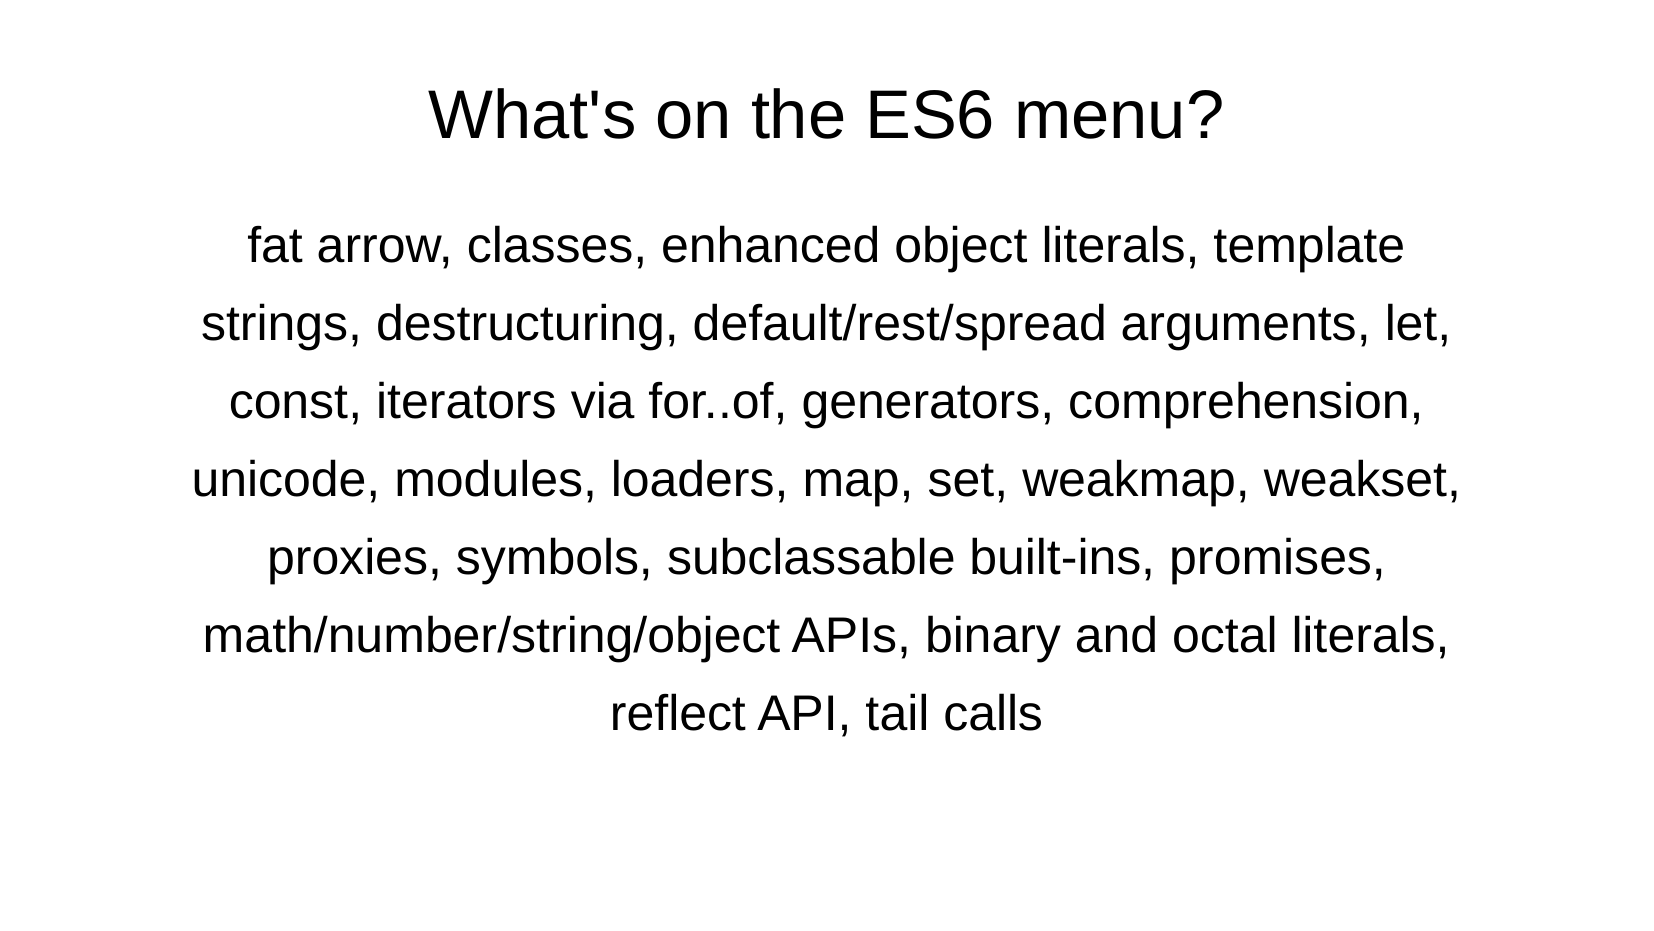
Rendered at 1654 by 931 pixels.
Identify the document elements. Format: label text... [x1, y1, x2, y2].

title What's on the ES6 menu? [82, 37, 1571, 193]
list fat arrow, classes, enhanced object literals, template strings, destructuring, default/rest/spread arguments, let, const, iterators via for..of, generators, comprehension, unicode, modules, loaders, map, set, weakmap, weakset, proxies, symbols, subclassable built-ins, promises, math/number/string/object APIs, binary and octal literals, reflect API, tail calls [82, 217, 1571, 758]
